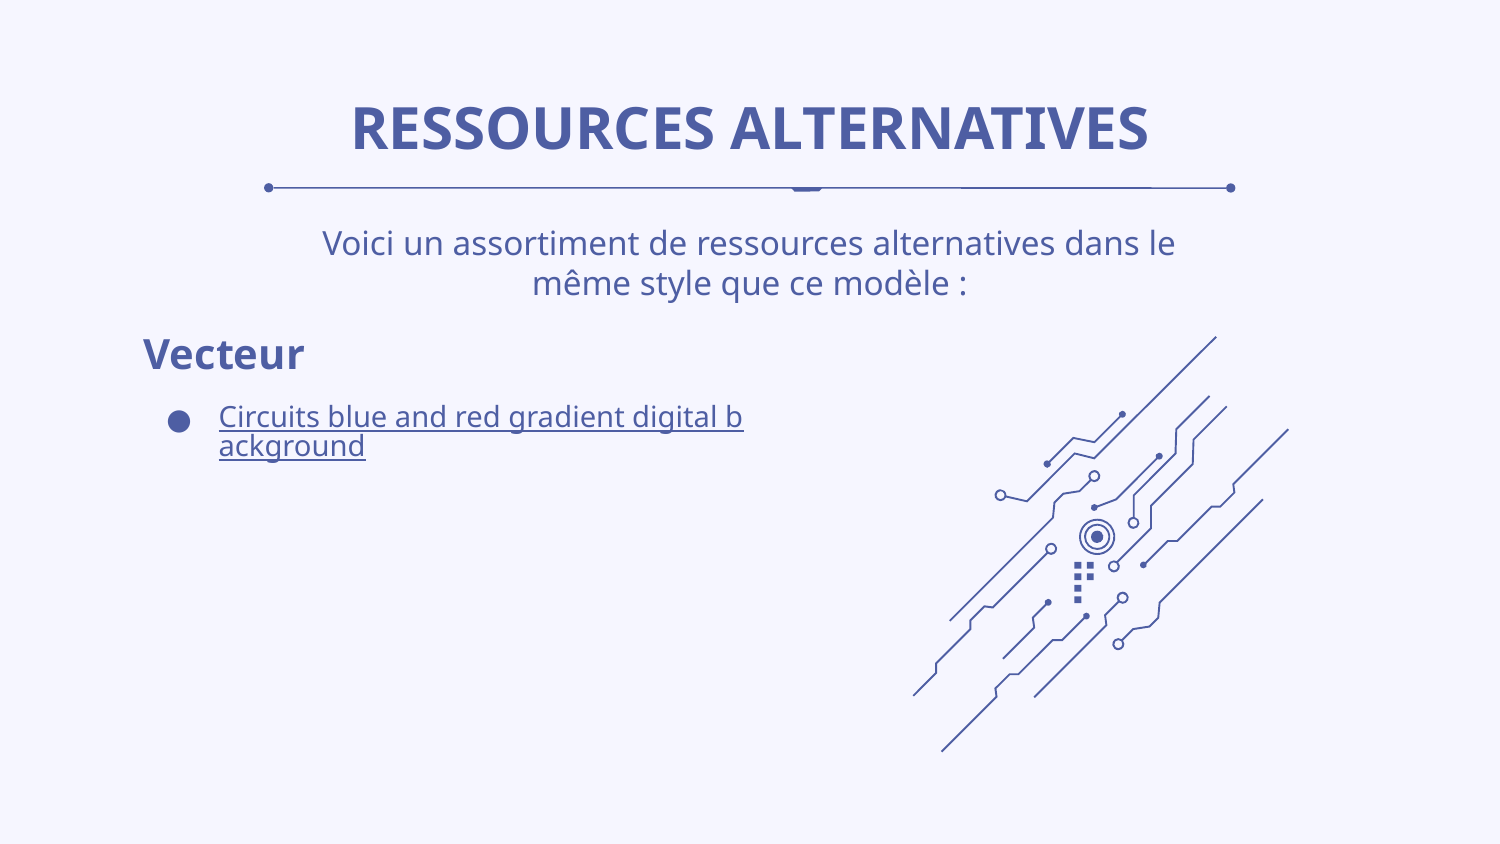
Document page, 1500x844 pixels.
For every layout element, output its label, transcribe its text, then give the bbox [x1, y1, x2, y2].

text_box [912, 542, 1058, 697]
text_box [1086, 573, 1094, 581]
text_box [1112, 498, 1264, 651]
text_box [1140, 428, 1289, 569]
text_box [949, 470, 1101, 622]
text_box [1043, 410, 1126, 468]
text_box [1074, 573, 1082, 581]
text_box [1002, 598, 1052, 660]
text_box [1033, 591, 1129, 699]
list Vecteur Circuits blue and red gradient digital background [128, 327, 769, 753]
text_box [1074, 596, 1082, 604]
text_box [994, 336, 1217, 503]
text_box [1074, 584, 1082, 592]
text_box [1127, 395, 1211, 529]
text_box [1079, 518, 1116, 556]
text_box [1086, 561, 1094, 569]
subtitle Voici un assortiment de ressources alternatives dans le même style que ce modèle : [276, 222, 1224, 311]
text_box [1091, 452, 1163, 511]
text_box [940, 612, 1090, 753]
text_box [1107, 405, 1228, 573]
text_box [264, 183, 274, 193]
text_box [1226, 183, 1236, 193]
text_box [1074, 561, 1082, 569]
title RESSOURCES ALTERNATIVES [128, 91, 1372, 186]
